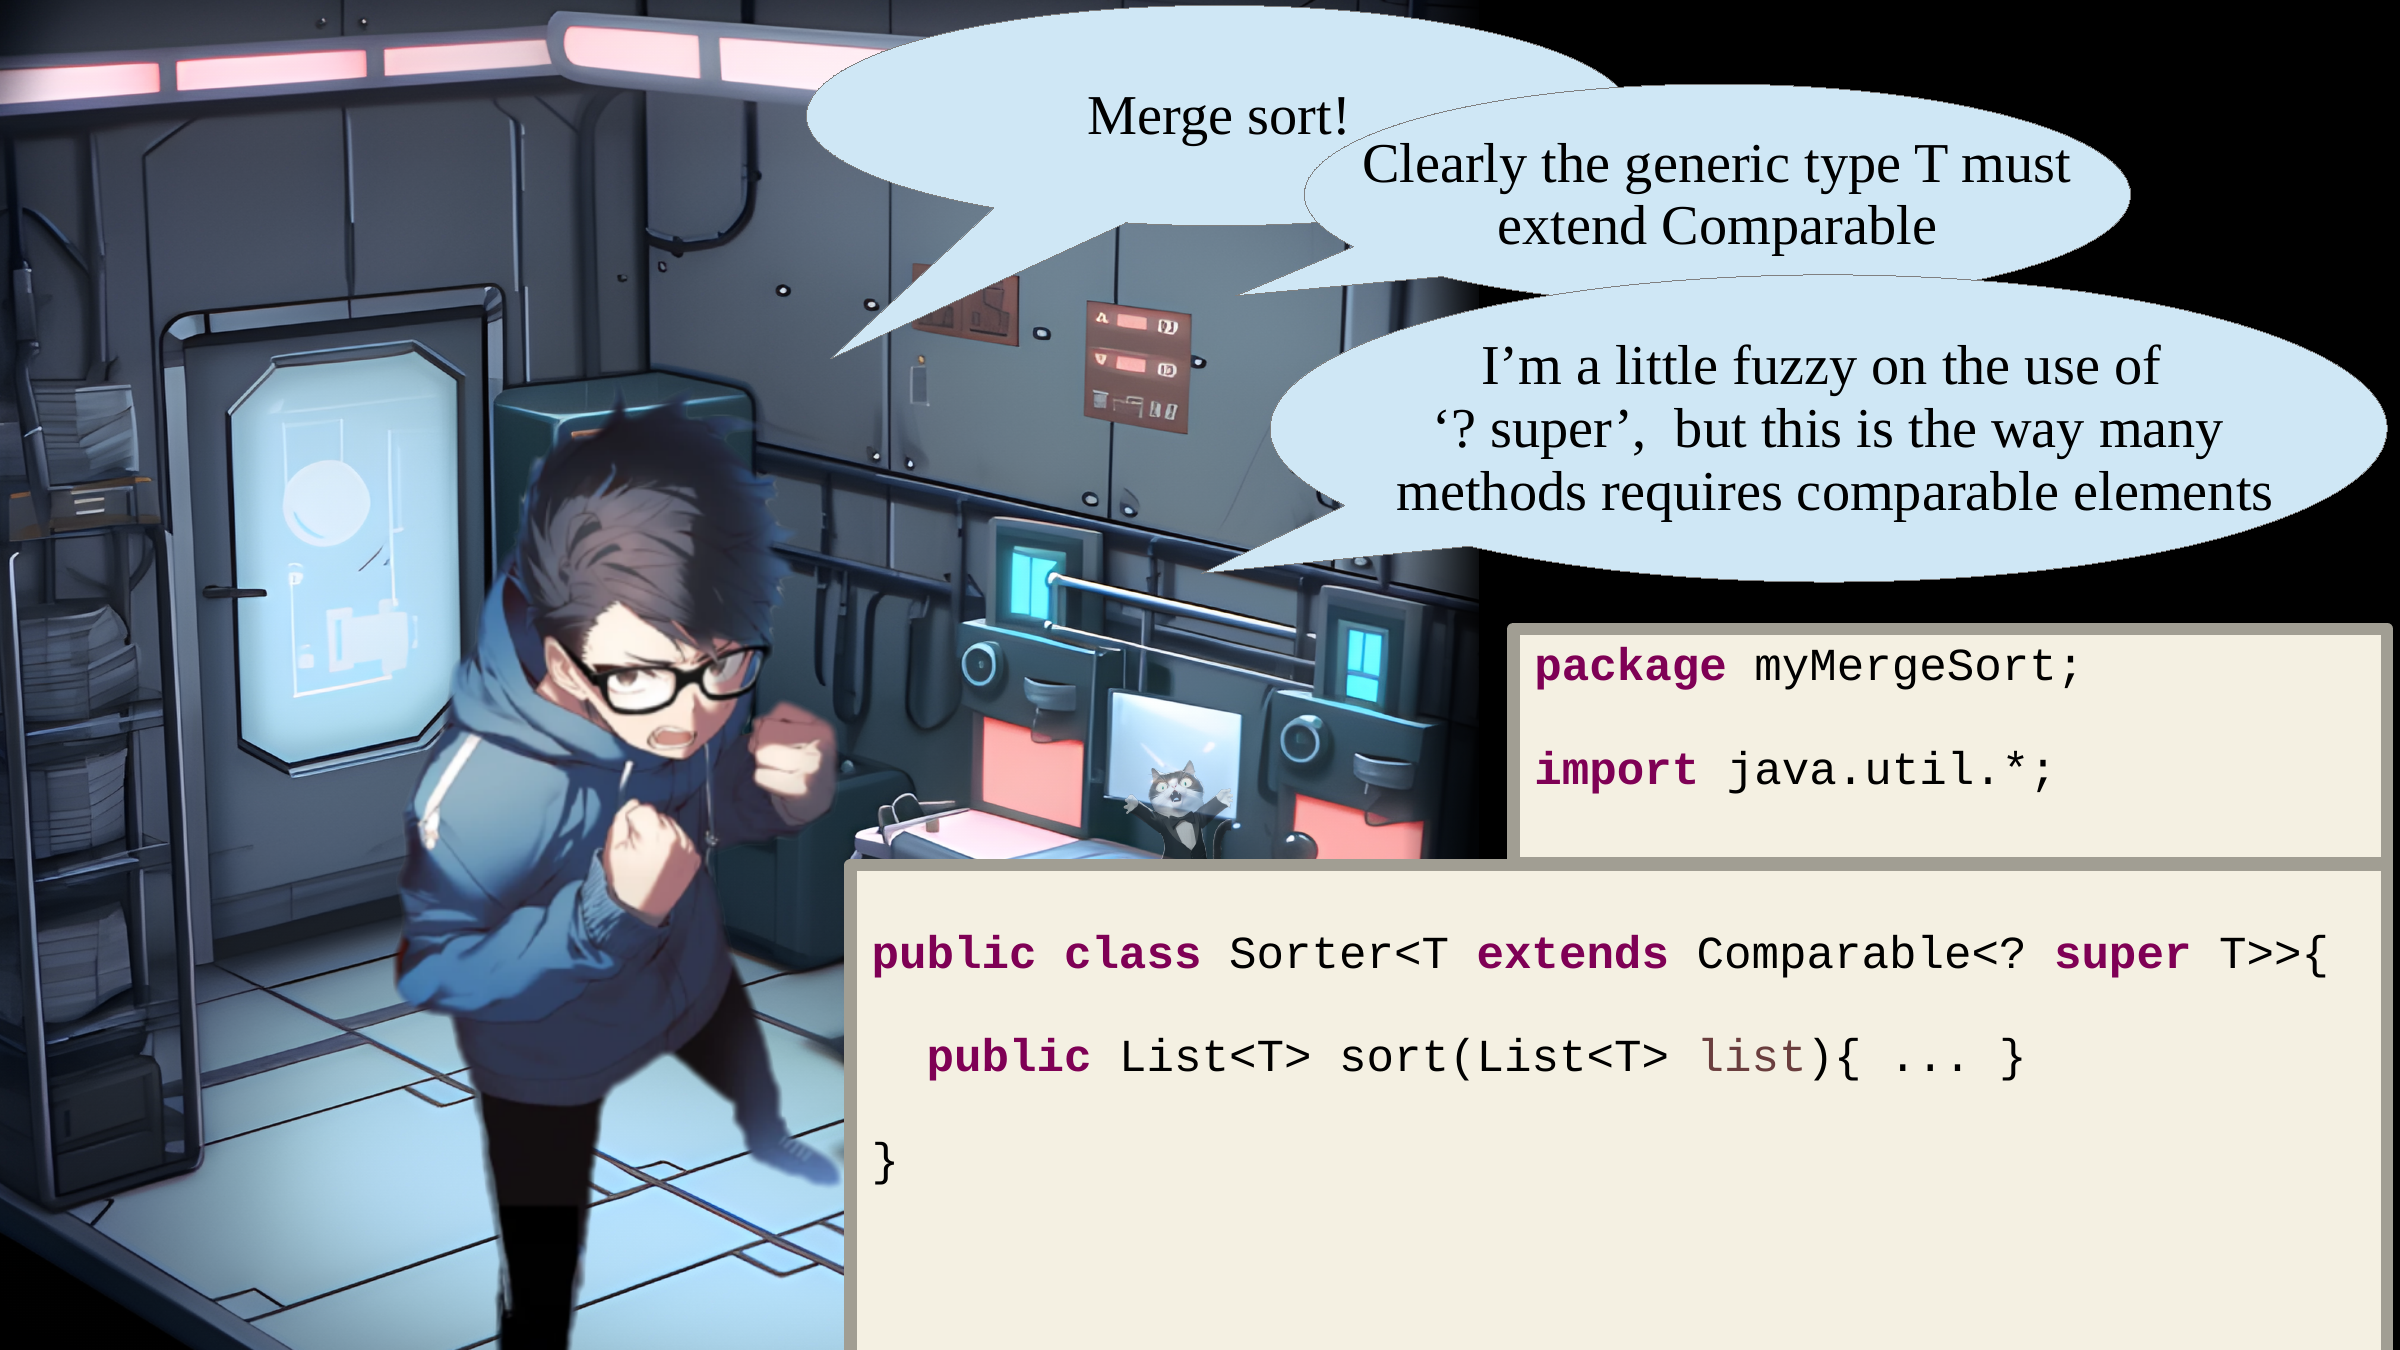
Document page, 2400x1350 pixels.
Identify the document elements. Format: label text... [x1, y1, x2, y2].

picture [0, 0, 1402, 1350]
text_box Merge sort! [806, 5, 1619, 359]
text_box [1073, 710, 1236, 859]
text_box I’m a little fuzzy on the use of ‘? super’, but this is the way many methods requires comparable elements [1201, 274, 2388, 583]
text_box Clearly the generic type T must extend Comparable [1235, 84, 2131, 296]
text_box [1402, 277, 1545, 329]
text_box package myMergeSort; import java.util.*; [1513, 628, 2388, 864]
text_box [1402, 0, 2400, 1350]
text_box public class Sorter<T extends Comparable<? super T>>{ public List<T> sort(List<T> list){ ... } } [850, 865, 2388, 1350]
